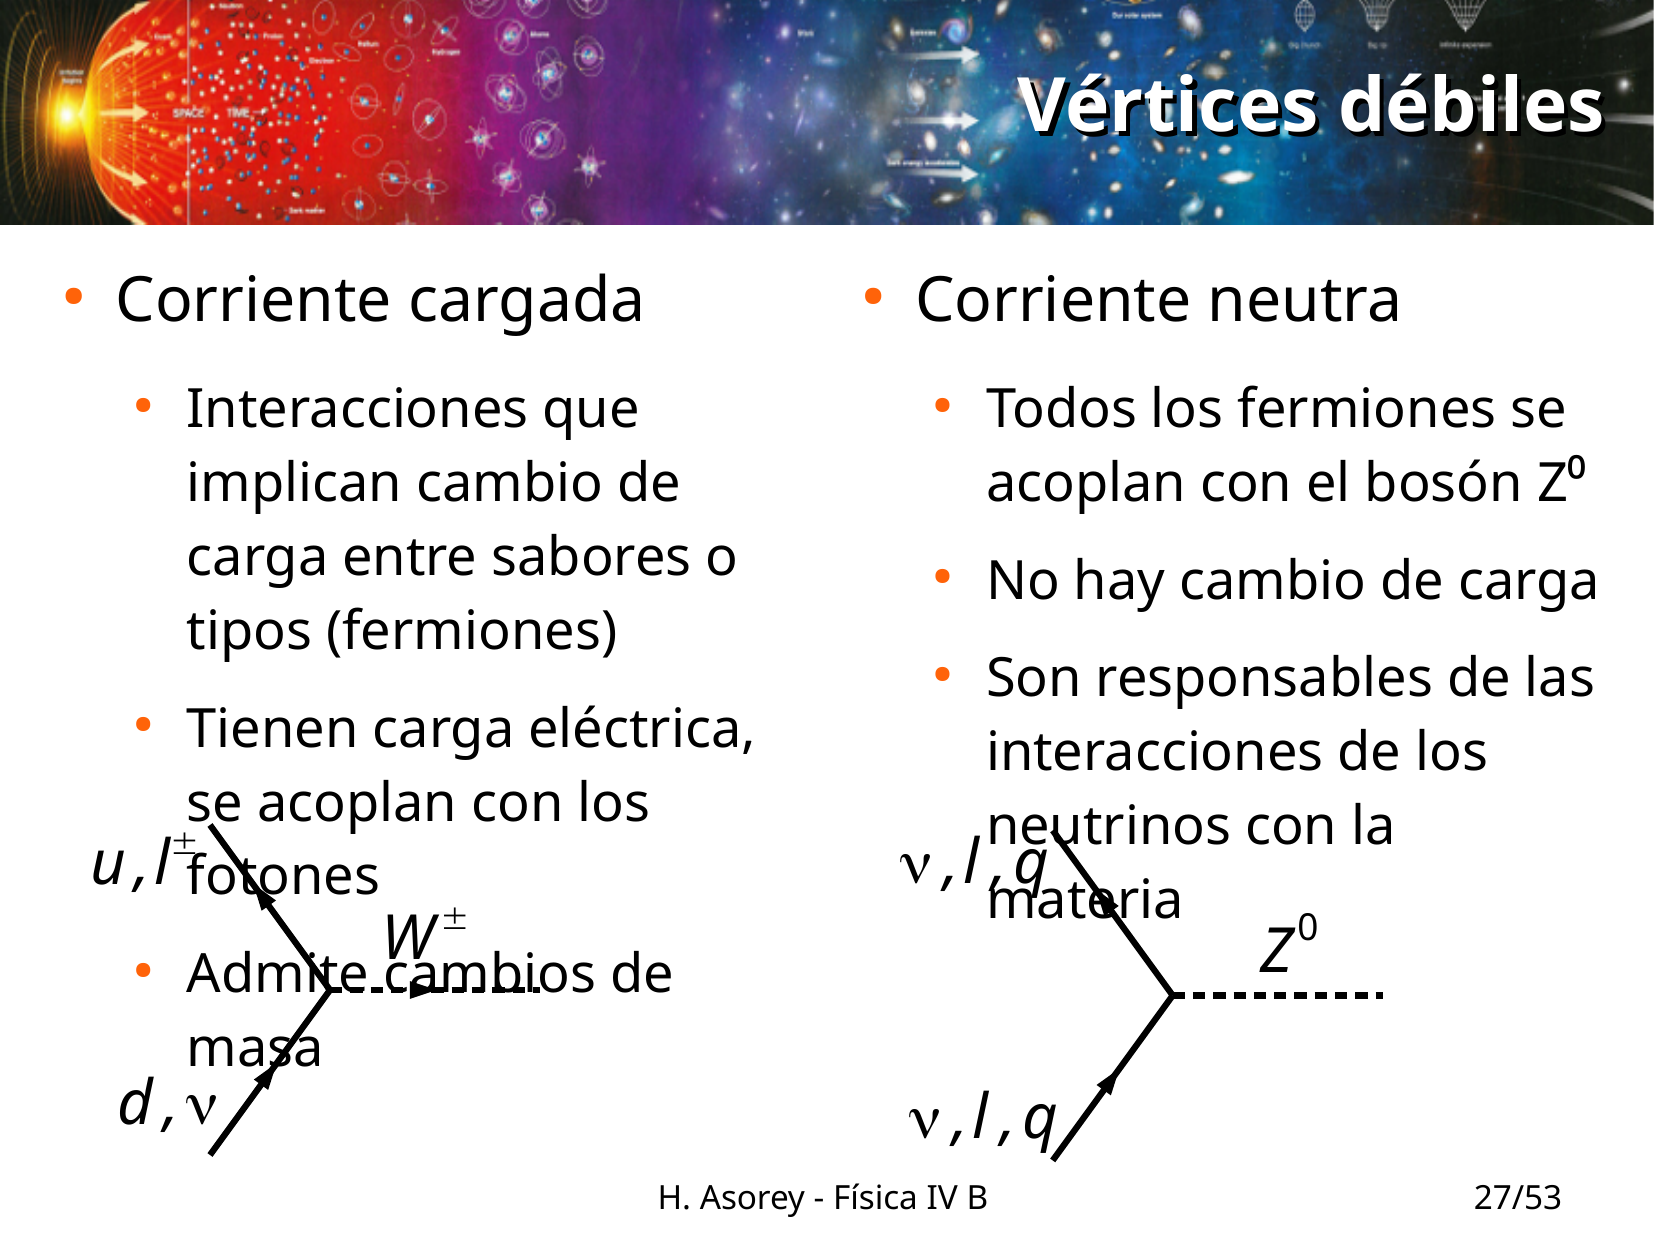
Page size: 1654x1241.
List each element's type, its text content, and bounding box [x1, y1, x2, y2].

chart [891, 824, 1053, 901]
chart [84, 825, 211, 901]
chart [109, 1065, 226, 1141]
chart [1247, 904, 1330, 988]
list Corriente cargada Interacciones que implican cambio de carga entre sabores o tipos (fermiones) Tienen carga eléctrica, se acoplan con los fotones Admite cambios de masa [45, 255, 807, 1156]
chart [900, 1079, 1062, 1156]
list Corriente neutra Todos los fermiones se acoplan con el bosón Z⁰ No hay cambio de carga Son responsables de las interacciones de los neutrinos con la materia [844, 255, 1606, 1156]
title Vértices débiles [45, 15, 1606, 191]
picture [0, 0, 1654, 225]
chart [374, 900, 481, 976]
